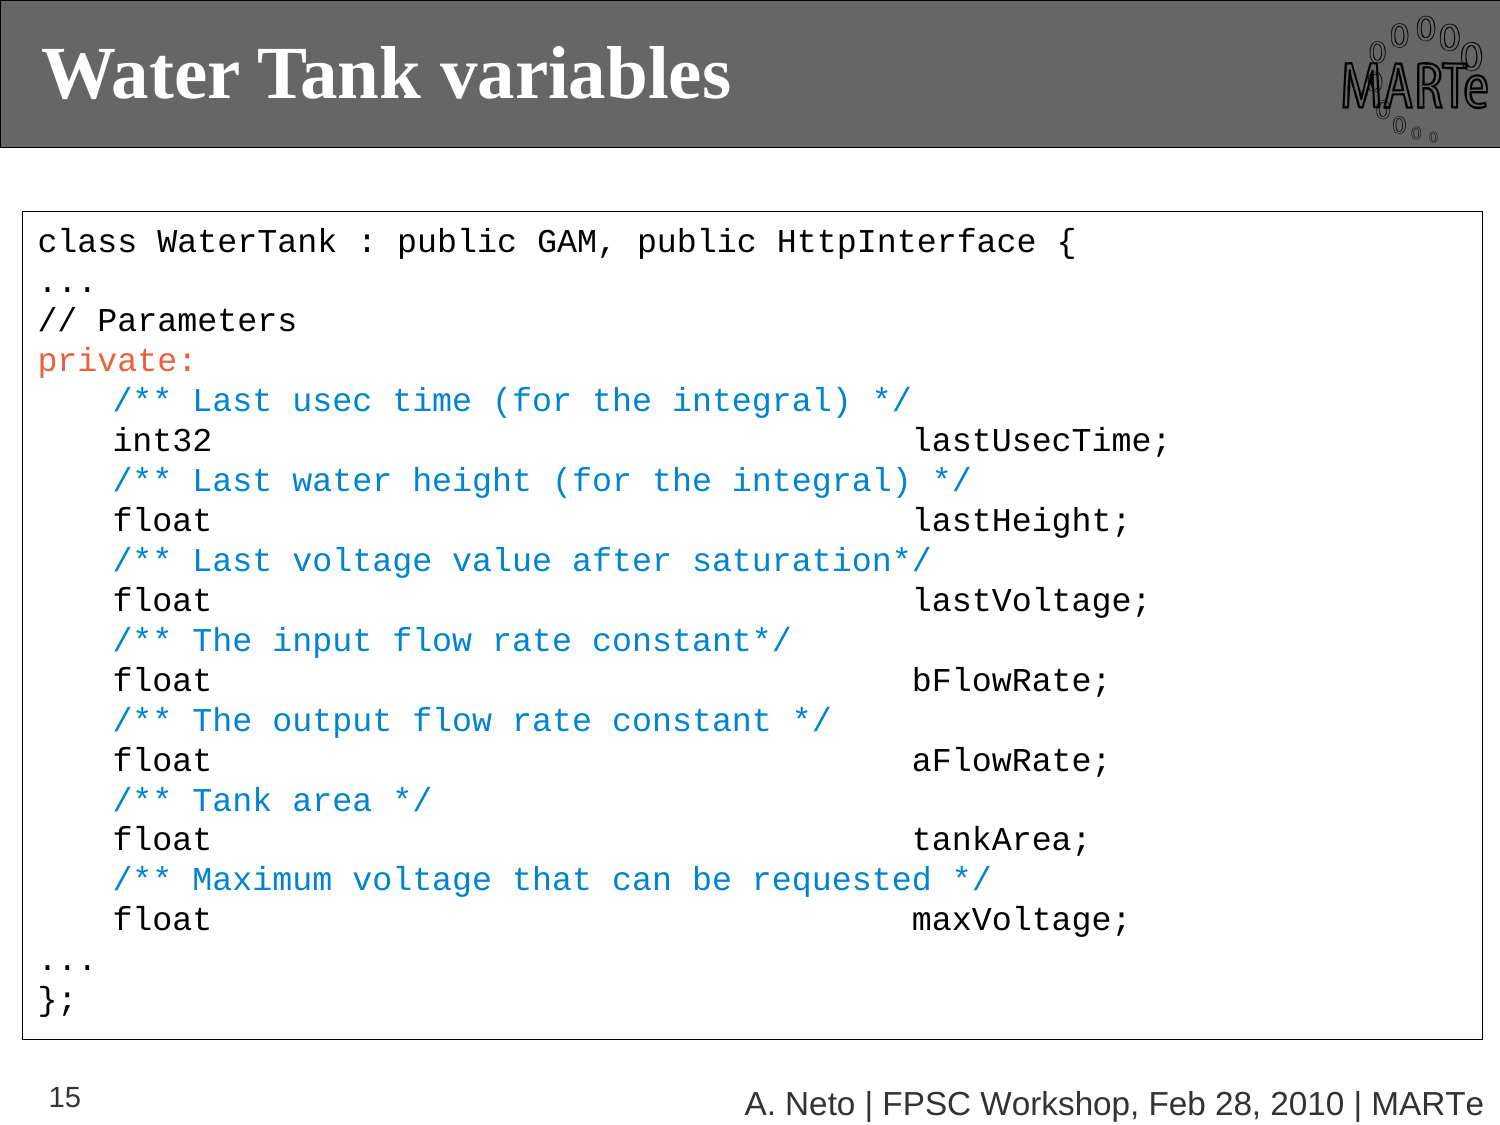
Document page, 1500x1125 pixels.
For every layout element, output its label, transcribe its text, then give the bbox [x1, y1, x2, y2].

picture [1340, 0, 1489, 148]
text_box class WaterTank : public GAM, public HttpInterface { ... // Parameters private: /** Last usec time (for the integral) */ int32 lastUsecTime; /** Last water height (for the integral) */ float lastHeight; /** Last voltage value after saturation*/ float lastVoltage; /** The input flow rate constant*/ float bFlowRate; /** The output flow rate constant */ float aFlowRate; /** Tank area */ float tankArea; /** Maximum voltage that can be requested */ float maxVoltage; ... }; [22, 211, 1483, 1040]
title Water Tank variables [41, 0, 1128, 148]
